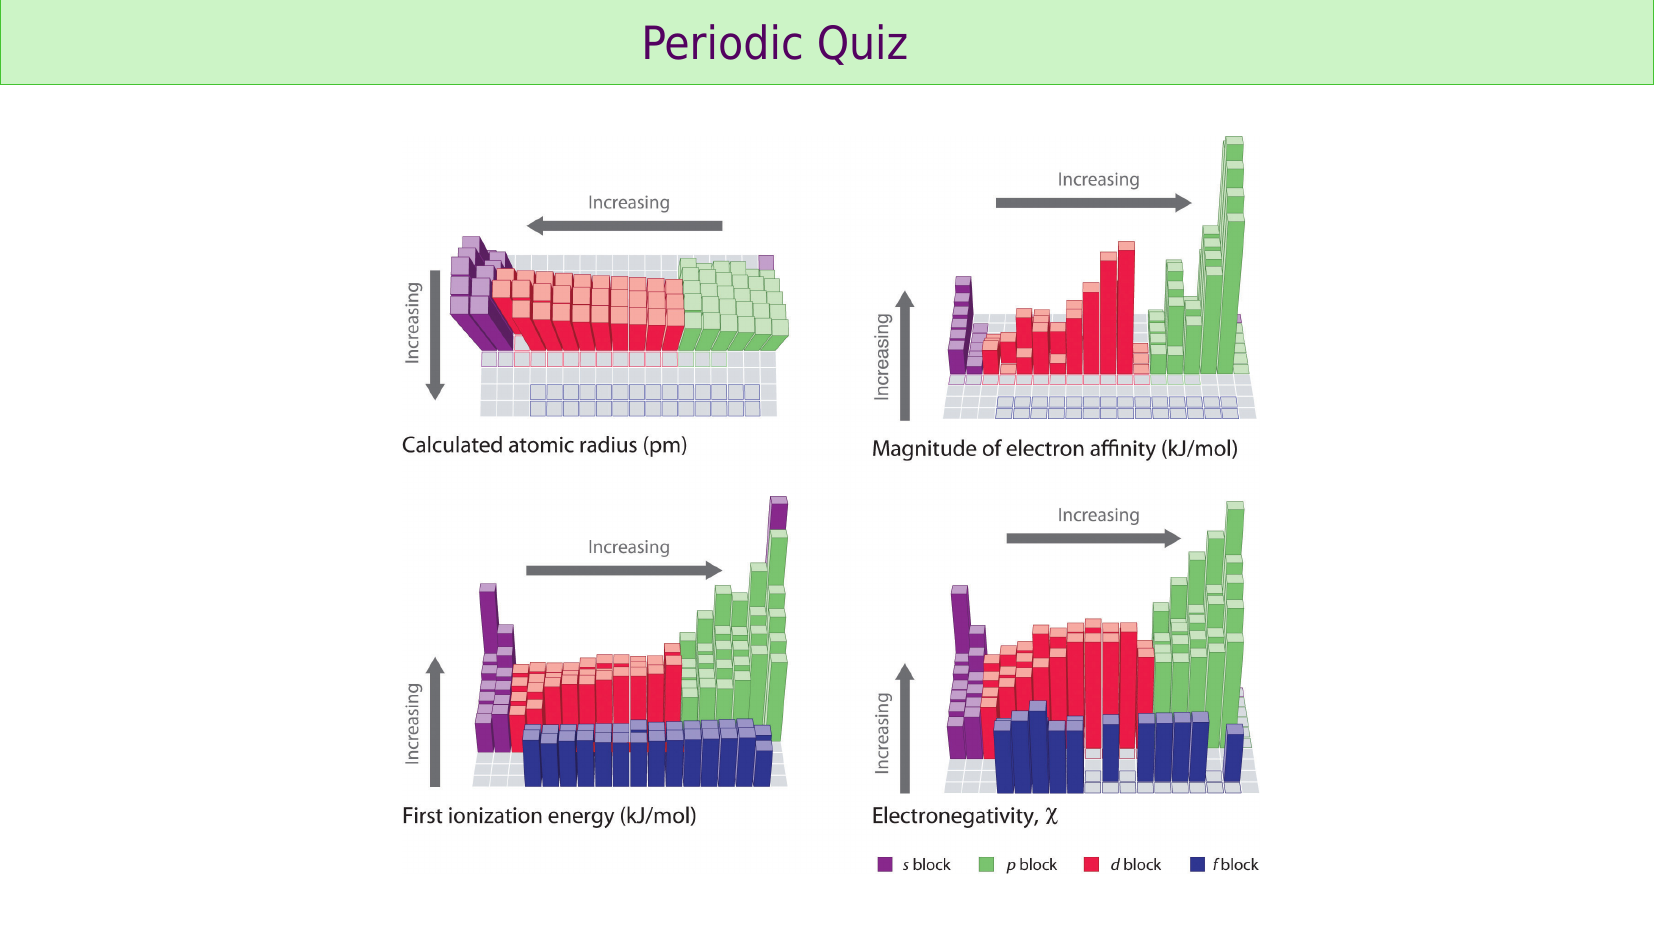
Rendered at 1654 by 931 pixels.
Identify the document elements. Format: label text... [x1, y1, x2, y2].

text_box Periodic Quiz [626, 9, 937, 78]
text_box [0, 0, 1654, 85]
picture [402, 136, 1260, 874]
